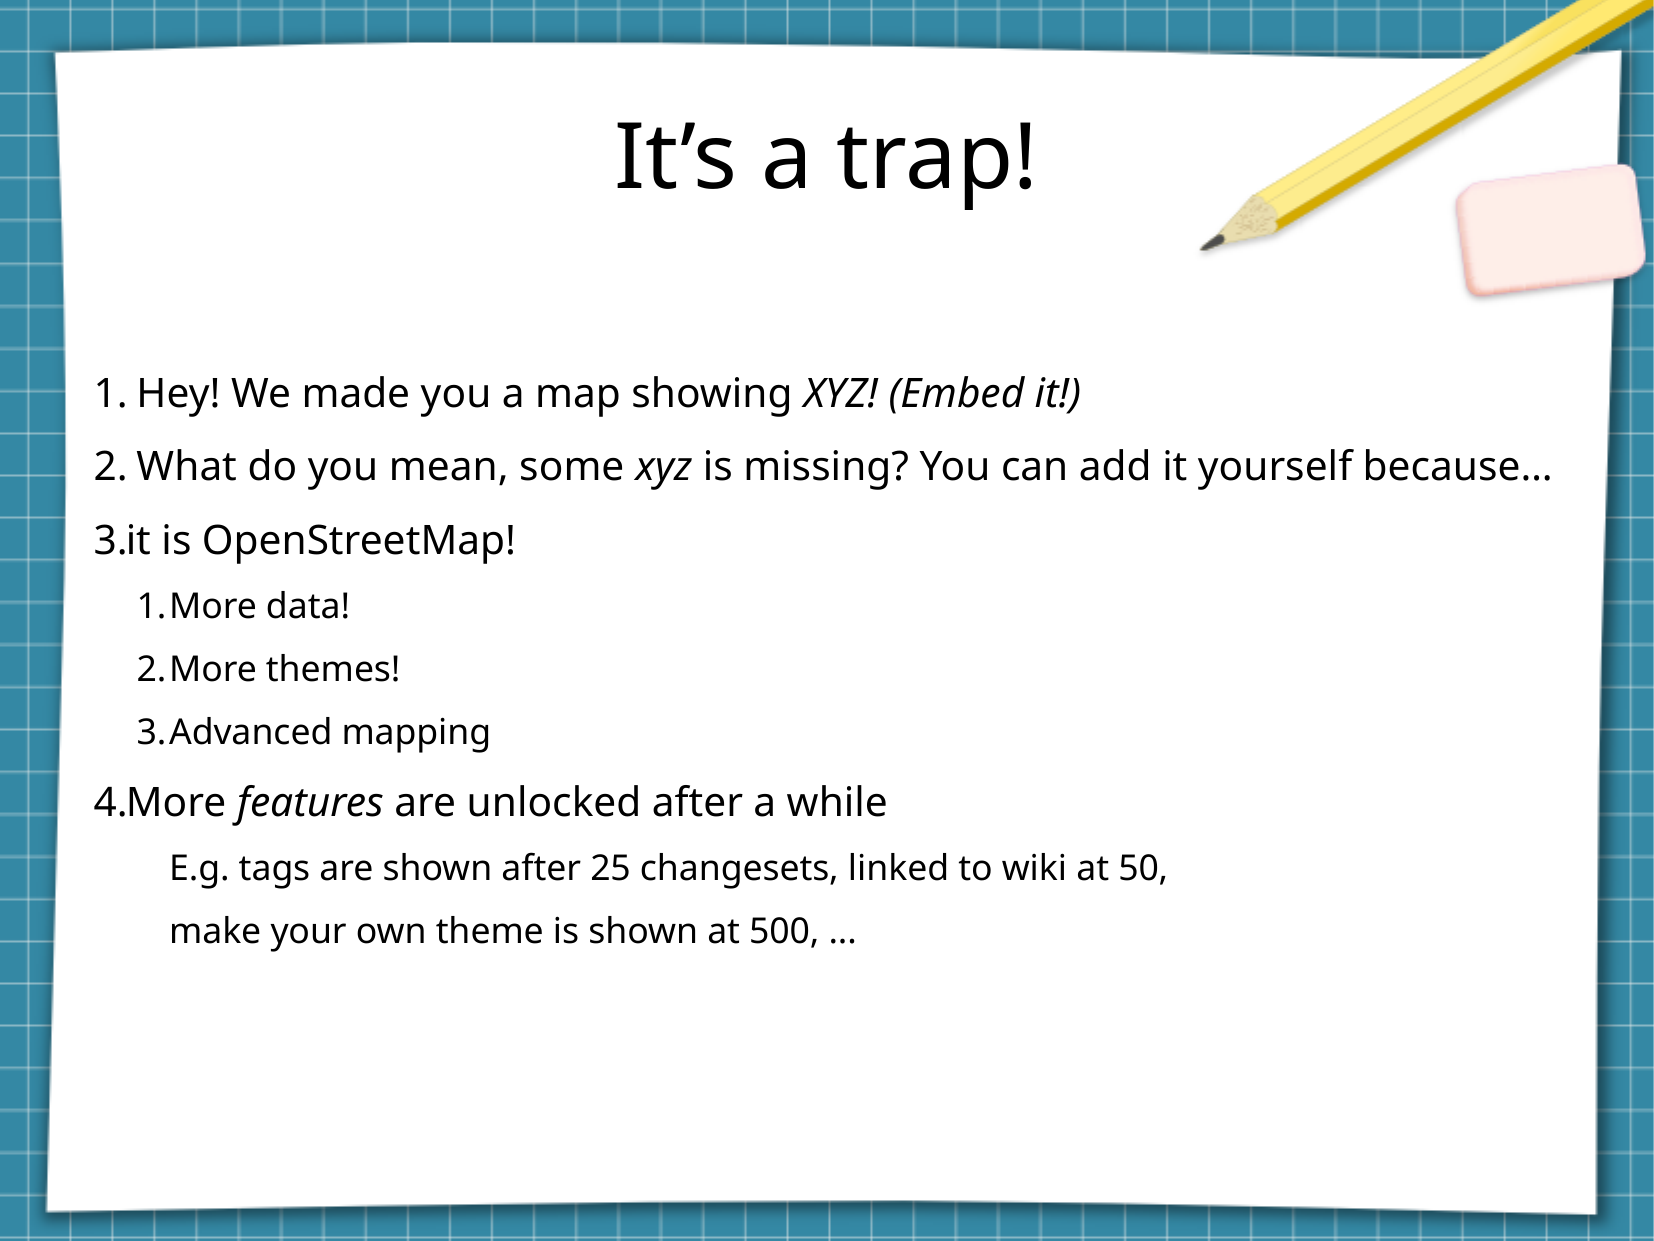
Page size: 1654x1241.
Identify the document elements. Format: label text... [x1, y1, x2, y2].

title It’s a trap! [82, 49, 1571, 257]
list Hey! We made you a map showing XYZ! (Embed it!) What do you mean, some xyz is missing? You can add it yourself because… it is OpenStreetMap! More data! More themes! Advanced mapping More features are unlocked after a while E.g. tags are shown after 25 changesets, linked to wiki at 50, make your own theme is shown at 500, ... [82, 290, 1571, 1010]
picture [0, 0, 1654, 1241]
